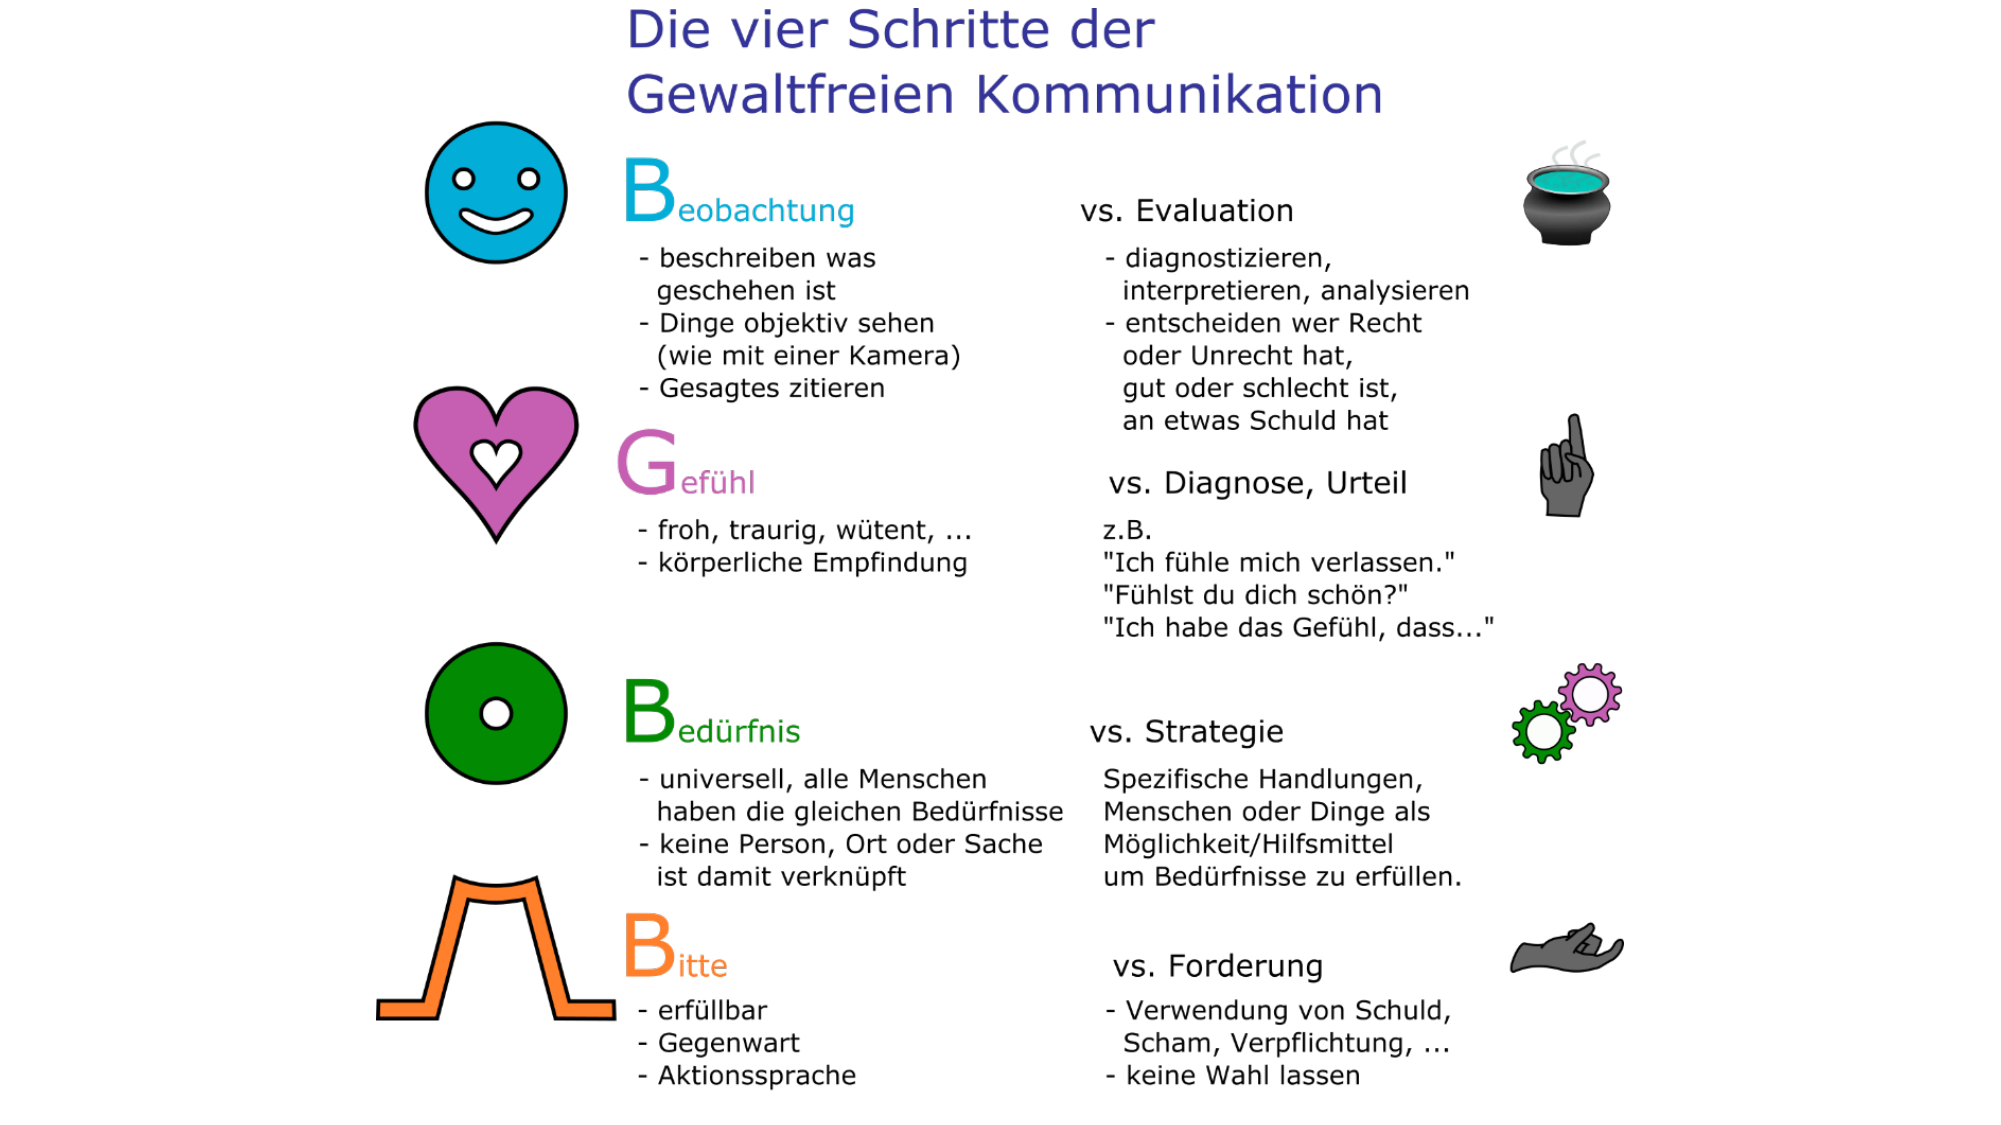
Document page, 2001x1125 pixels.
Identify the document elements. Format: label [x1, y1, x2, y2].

picture [376, 8, 1624, 1117]
